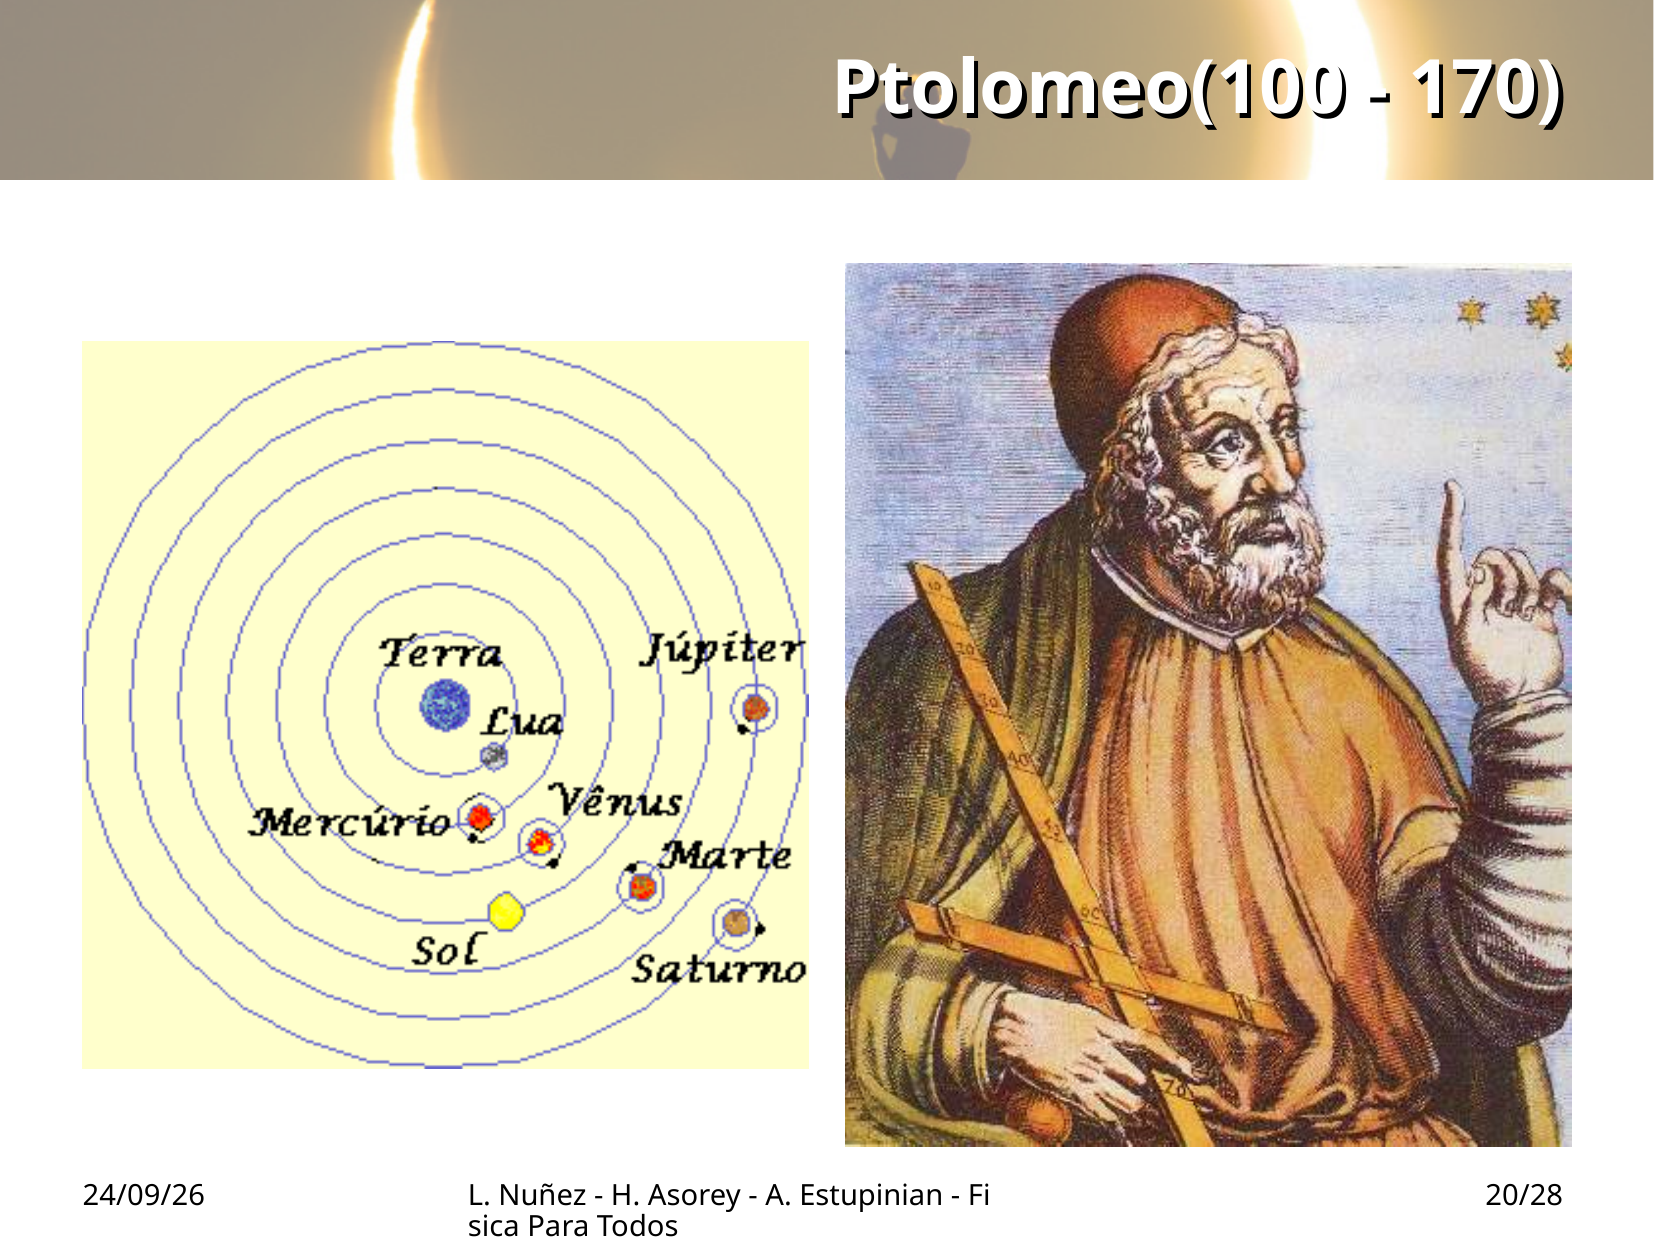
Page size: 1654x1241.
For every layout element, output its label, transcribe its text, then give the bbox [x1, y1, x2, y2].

picture [82, 341, 809, 1069]
picture [0, 0, 1654, 180]
picture [845, 263, 1572, 1147]
title Ptolomeo(100 - 170) [75, 19, 1564, 151]
